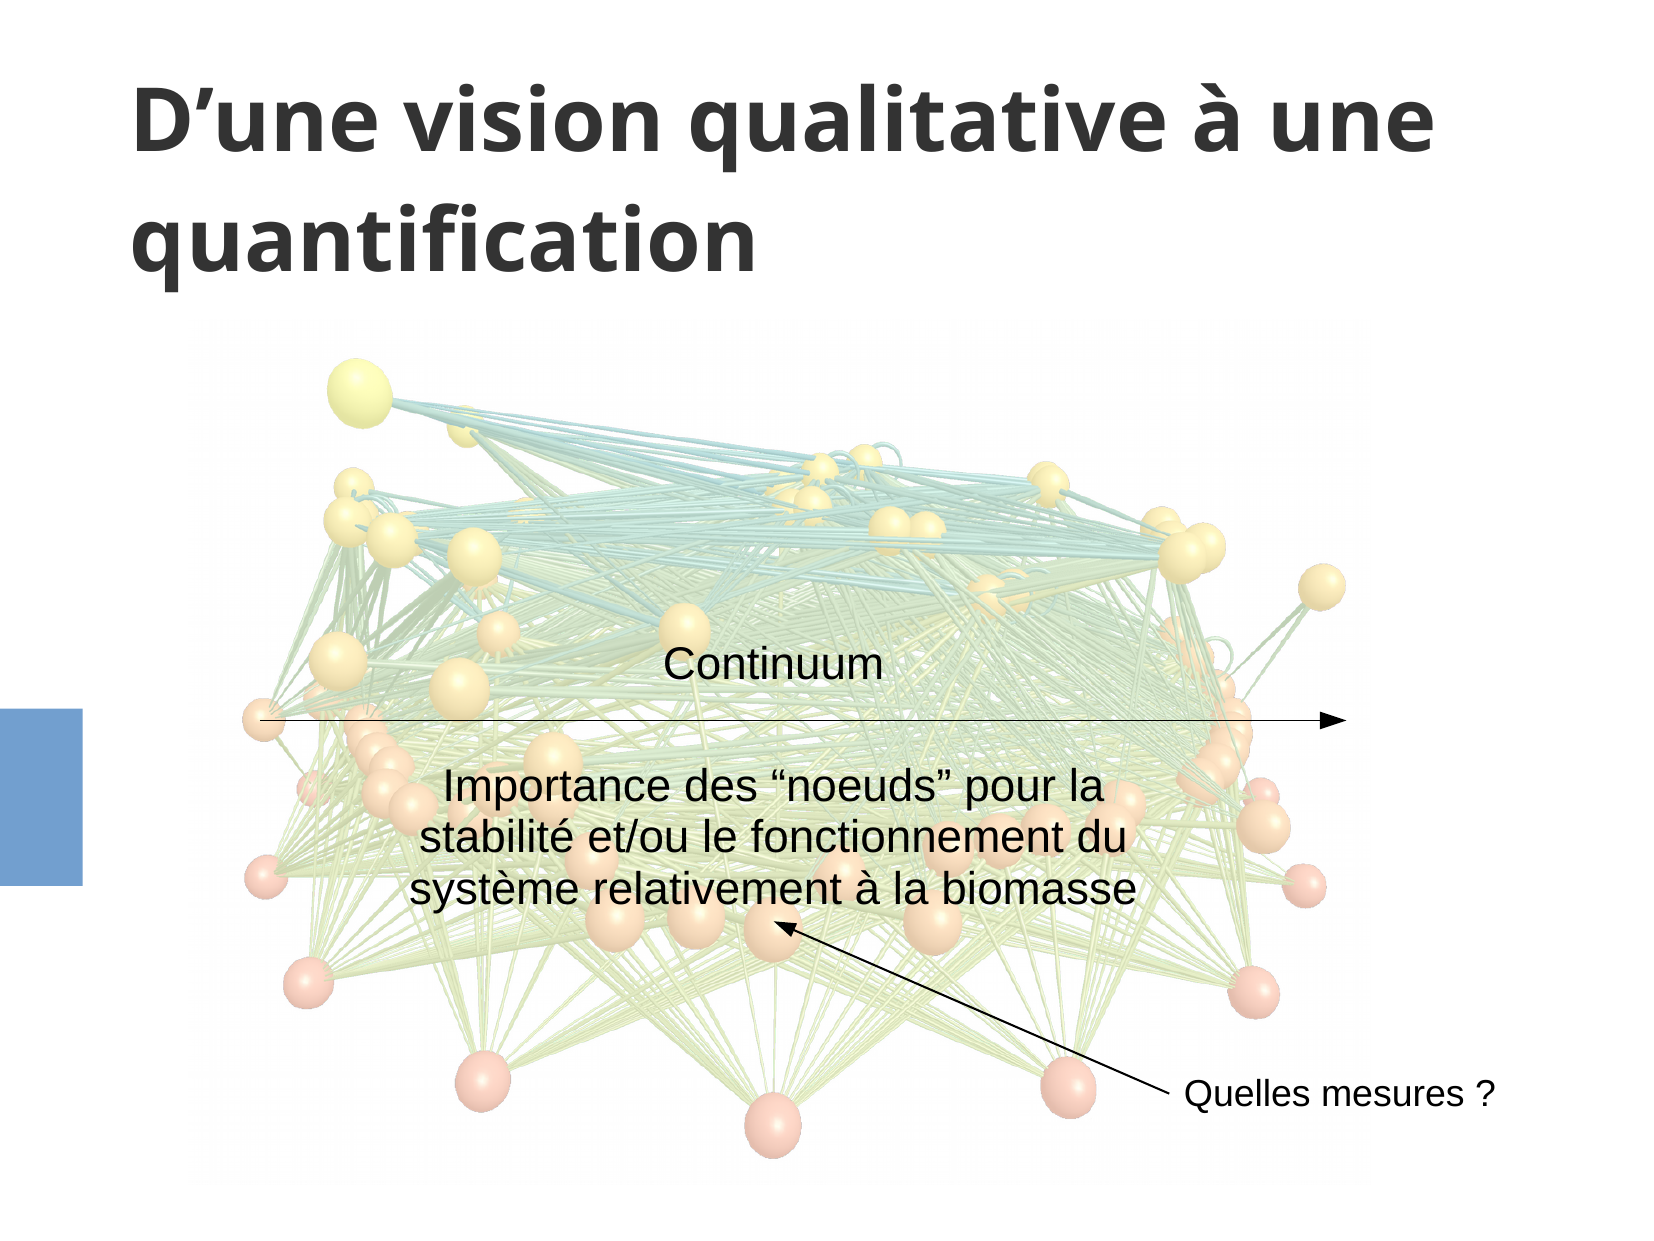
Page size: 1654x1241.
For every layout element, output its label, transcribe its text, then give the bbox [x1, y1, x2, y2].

text_box Continuum [377, 630, 1170, 697]
text_box Quelles mesures ? [1169, 1065, 1642, 1123]
title D’une vision qualitative à une quantification [129, 59, 1536, 296]
text_box [177, 318, 1583, 1182]
text_box Importance des “noeuds” pour la stabilité et/ou le fonctionnement du système relativement à la biomasse [377, 752, 1170, 922]
